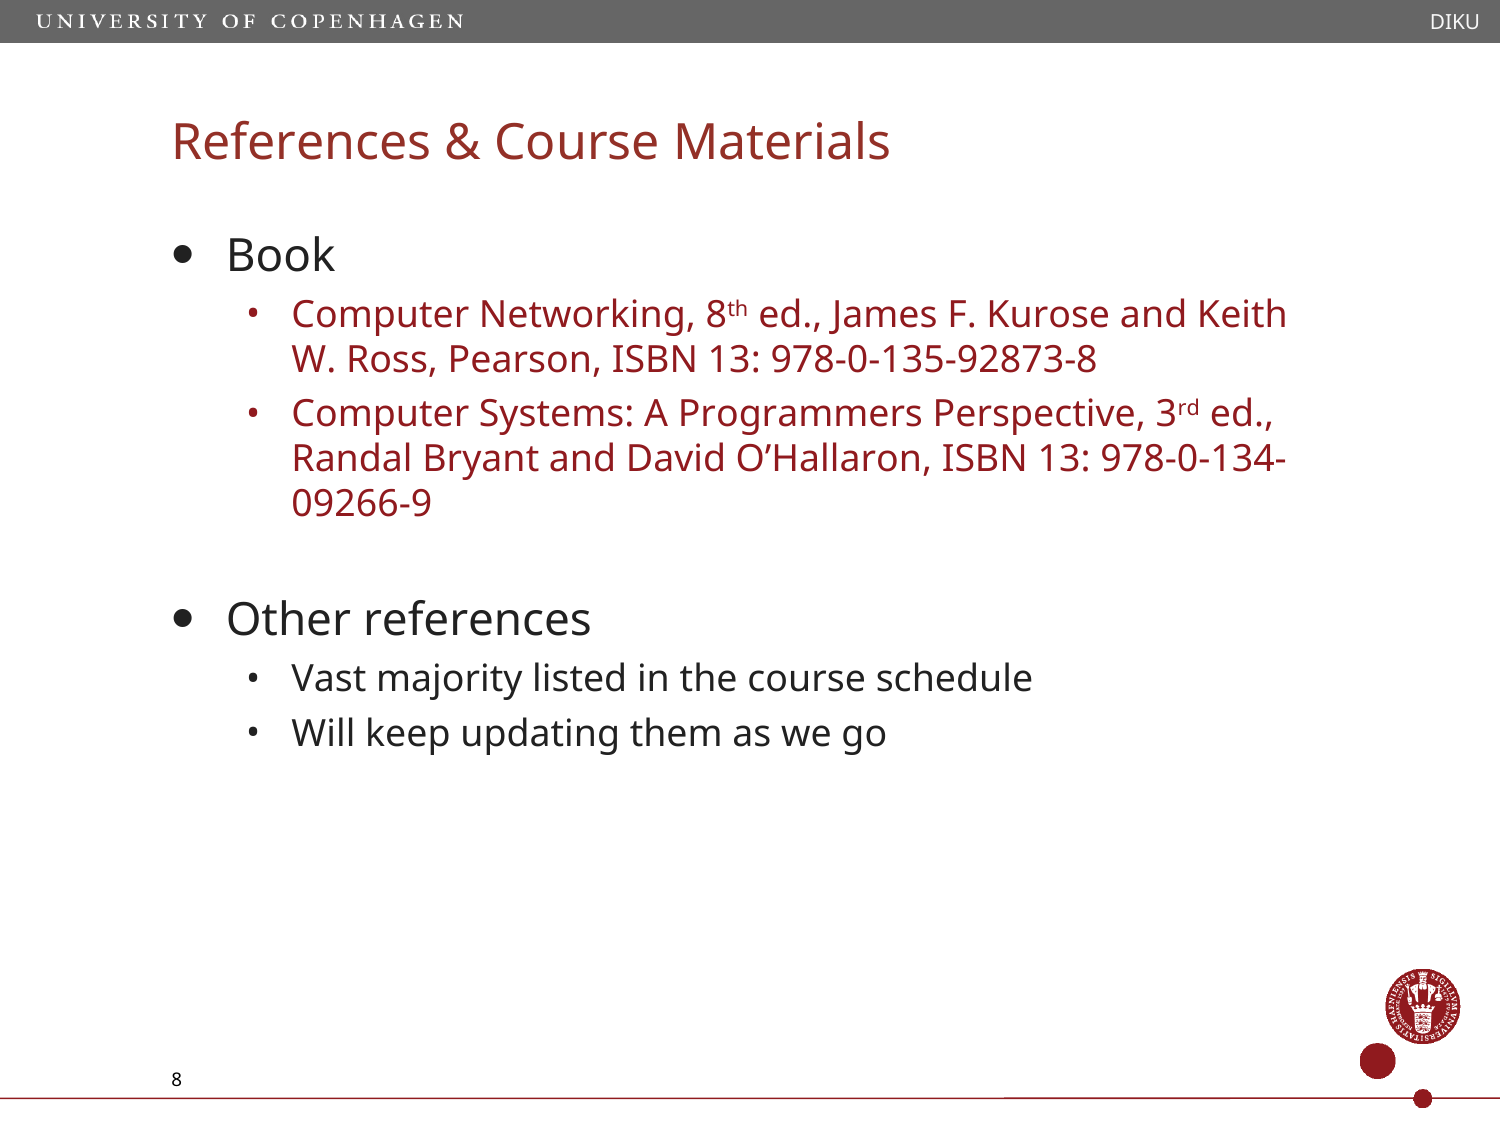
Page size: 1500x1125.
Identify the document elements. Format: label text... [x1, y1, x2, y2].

text_box References & Course Materials [171, 75, 1329, 171]
text_box Book Computer Networking, 8th ed., James F. Kurose and Keith W. Ross, Pearson, ISBN 13: 978-0-135-92873-8 Computer Systems: A Programmers Perspective, 3rd ed., Randal Bryant and David O’Hallaron, ISBN 13: 978-0-134-09266-9 Other references Vast majority listed in the course schedule Will keep updating them as we go [171, 225, 1329, 900]
text_box <number> [171, 1067, 522, 1092]
picture [0, 910, 1500, 1122]
text_box DIKU [469, 0, 1495, 43]
